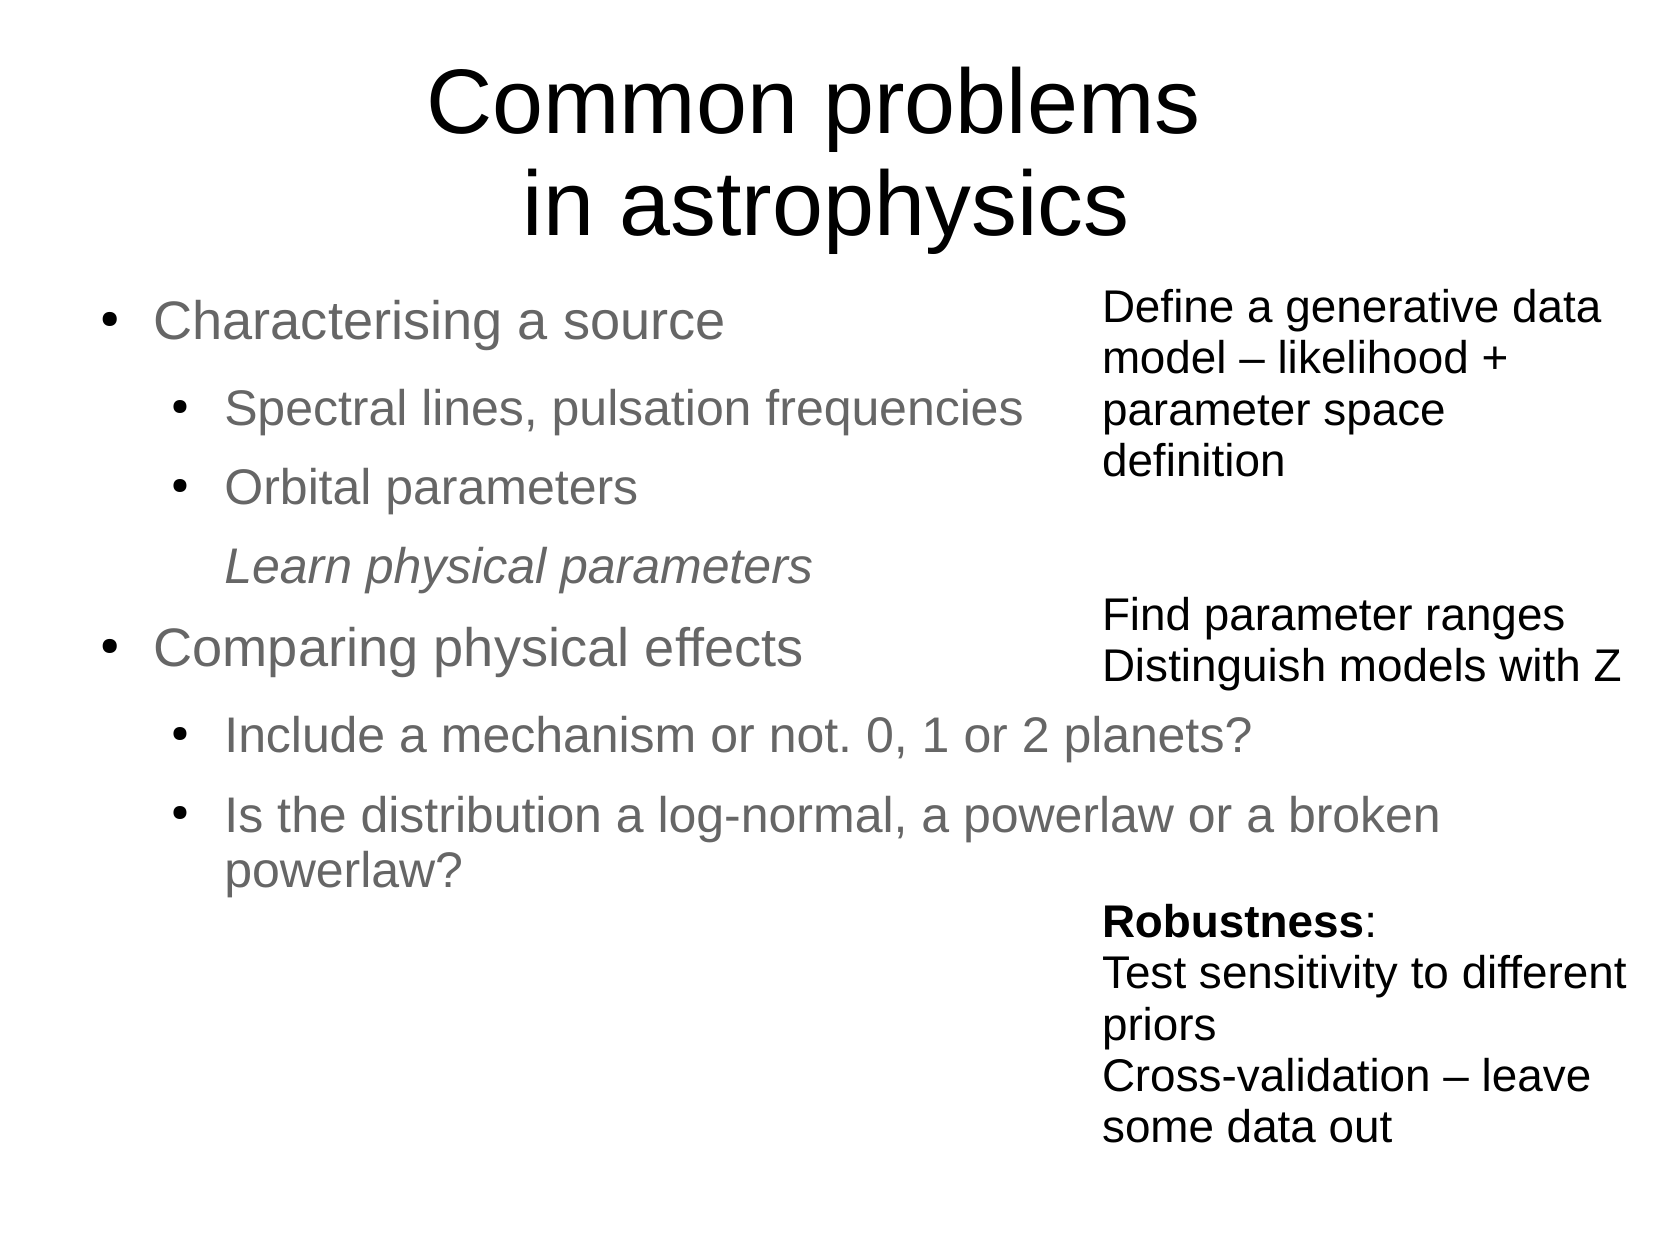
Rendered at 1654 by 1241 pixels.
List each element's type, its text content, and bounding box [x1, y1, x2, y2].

text_box Define a generative data model – likelihood + parameter space definition Find parameter ranges Distinguish models with Z Robustness: Test sensitivity to different priors Cross-validation – leave some data out [1087, 273, 1654, 1160]
title Common problems in astrophysics [82, 49, 1571, 257]
list Characterising a source Spectral lines, pulsation frequencies Orbital parameters Learn physical parameters Comparing physical effects Include a mechanism or not. 0, 1 or 2 planets? Is the distribution a log-normal, a powerlaw or a broken powerlaw? [82, 290, 1571, 1228]
